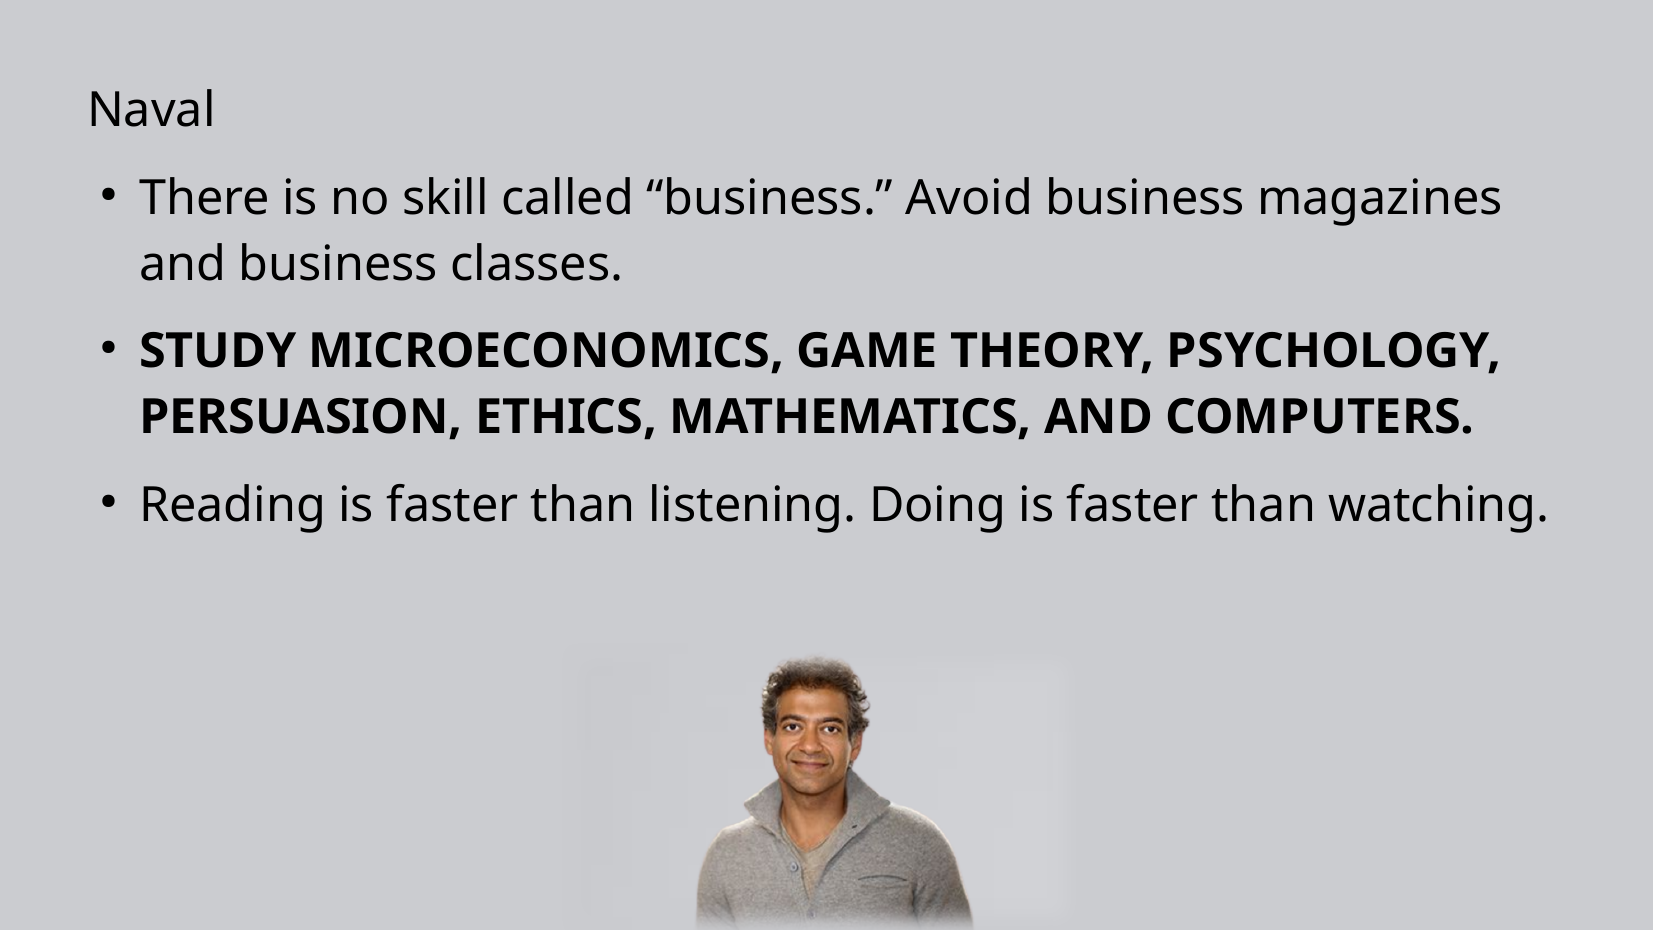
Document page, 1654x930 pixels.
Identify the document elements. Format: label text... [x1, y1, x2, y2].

list Naval There is no skill called “business.” Avoid business magazines and business classes. Study microeconomics, game theory, psychology, persuasion, ethics, mathematics, and computers. Reading is faster than listening. Doing is faster than watching. [87, 75, 1576, 615]
picture [560, 641, 1088, 930]
